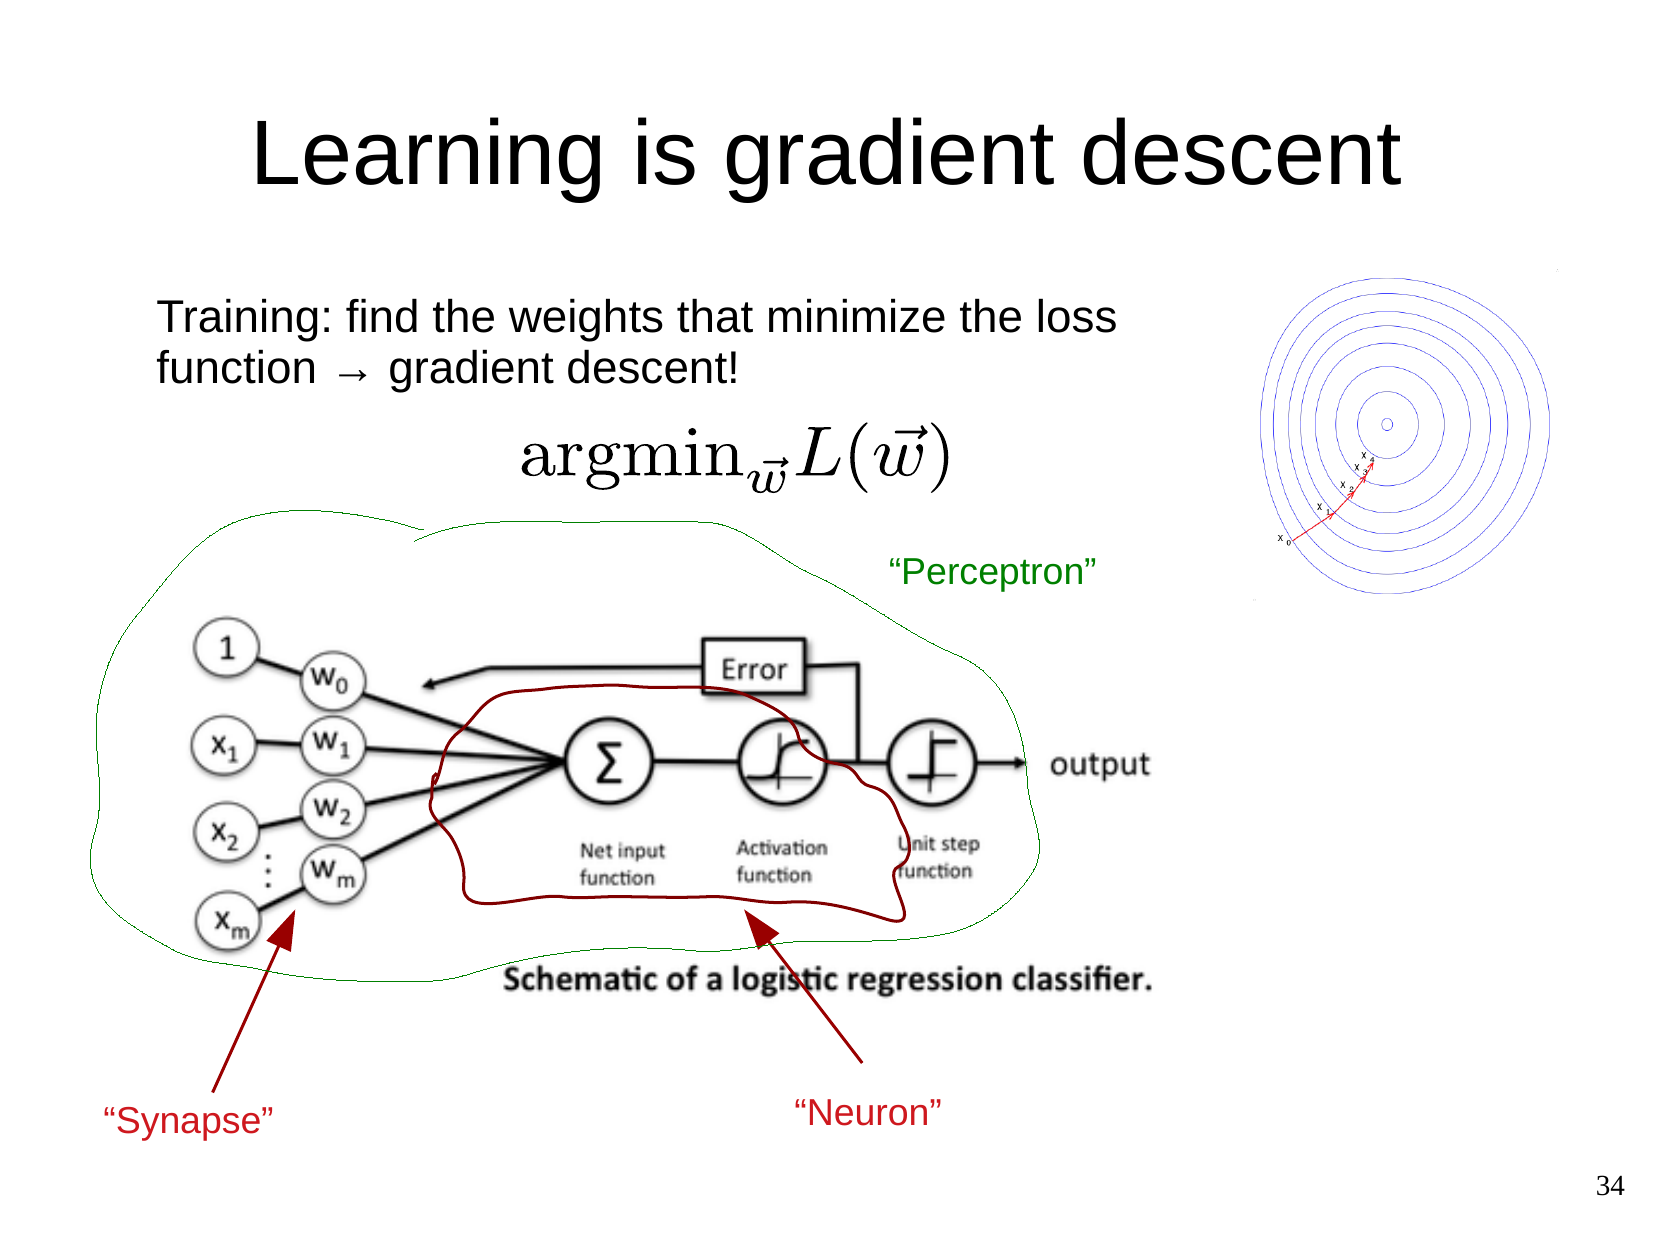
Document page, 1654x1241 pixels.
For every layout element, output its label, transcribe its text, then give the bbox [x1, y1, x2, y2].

picture [163, 590, 1217, 1025]
text_box “Neuron” [779, 1083, 1418, 1141]
text_box “Perceptron” [874, 543, 1252, 601]
picture [1240, 256, 1572, 613]
text_box “Synapse” [88, 1092, 727, 1150]
text_box Training: find the weights that minimize the loss function → gradient descent! [141, 283, 1146, 401]
text_box [518, 422, 956, 494]
title Learning is gradient descent [82, 49, 1571, 257]
